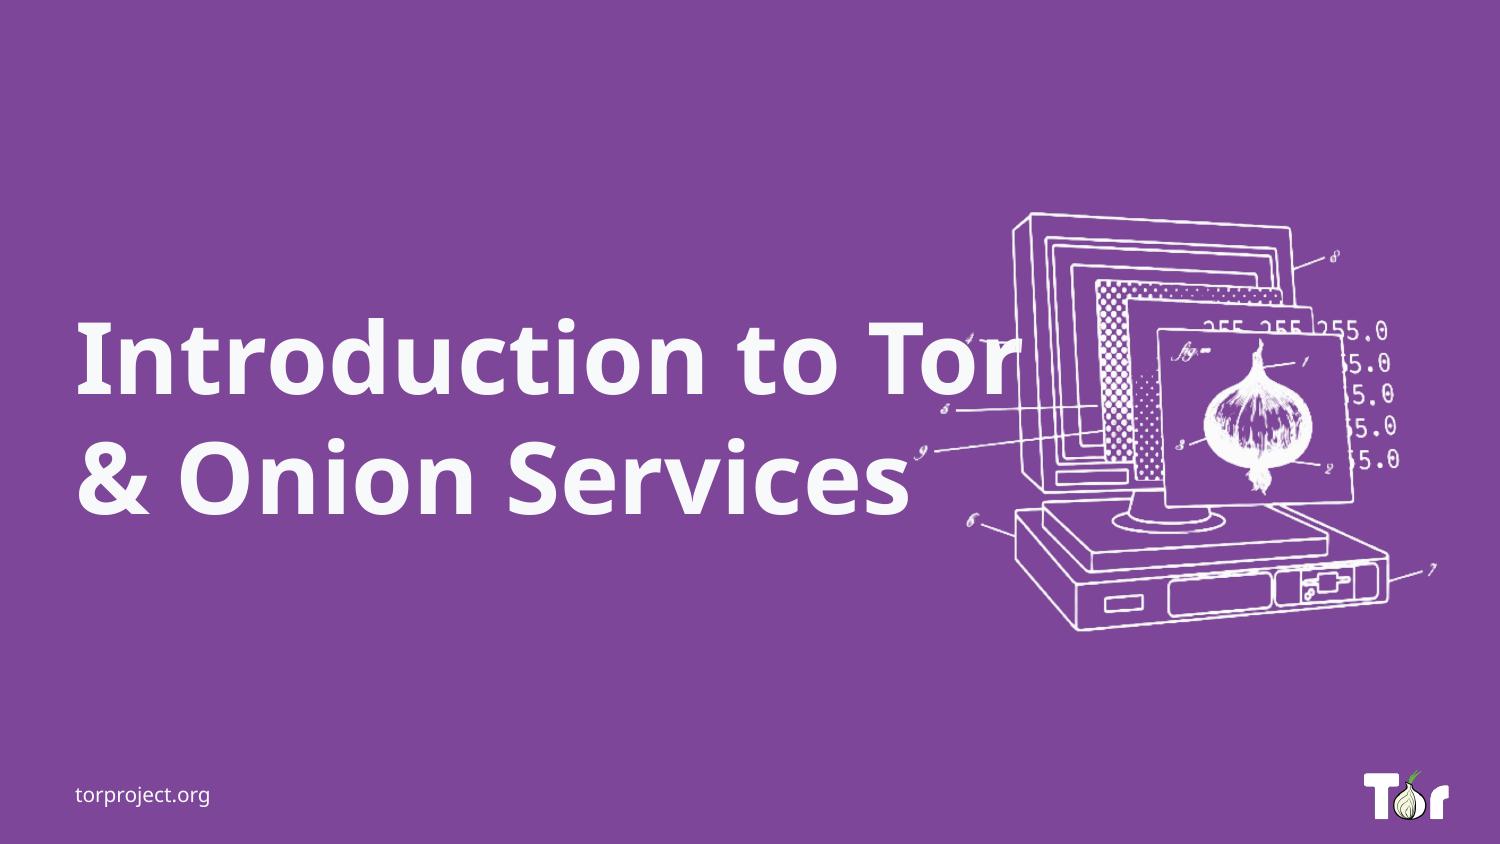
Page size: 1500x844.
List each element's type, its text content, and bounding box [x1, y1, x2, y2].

picture [816, 62, 1500, 820]
title Introduction to Tor & Onion Services [75, 215, 816, 629]
